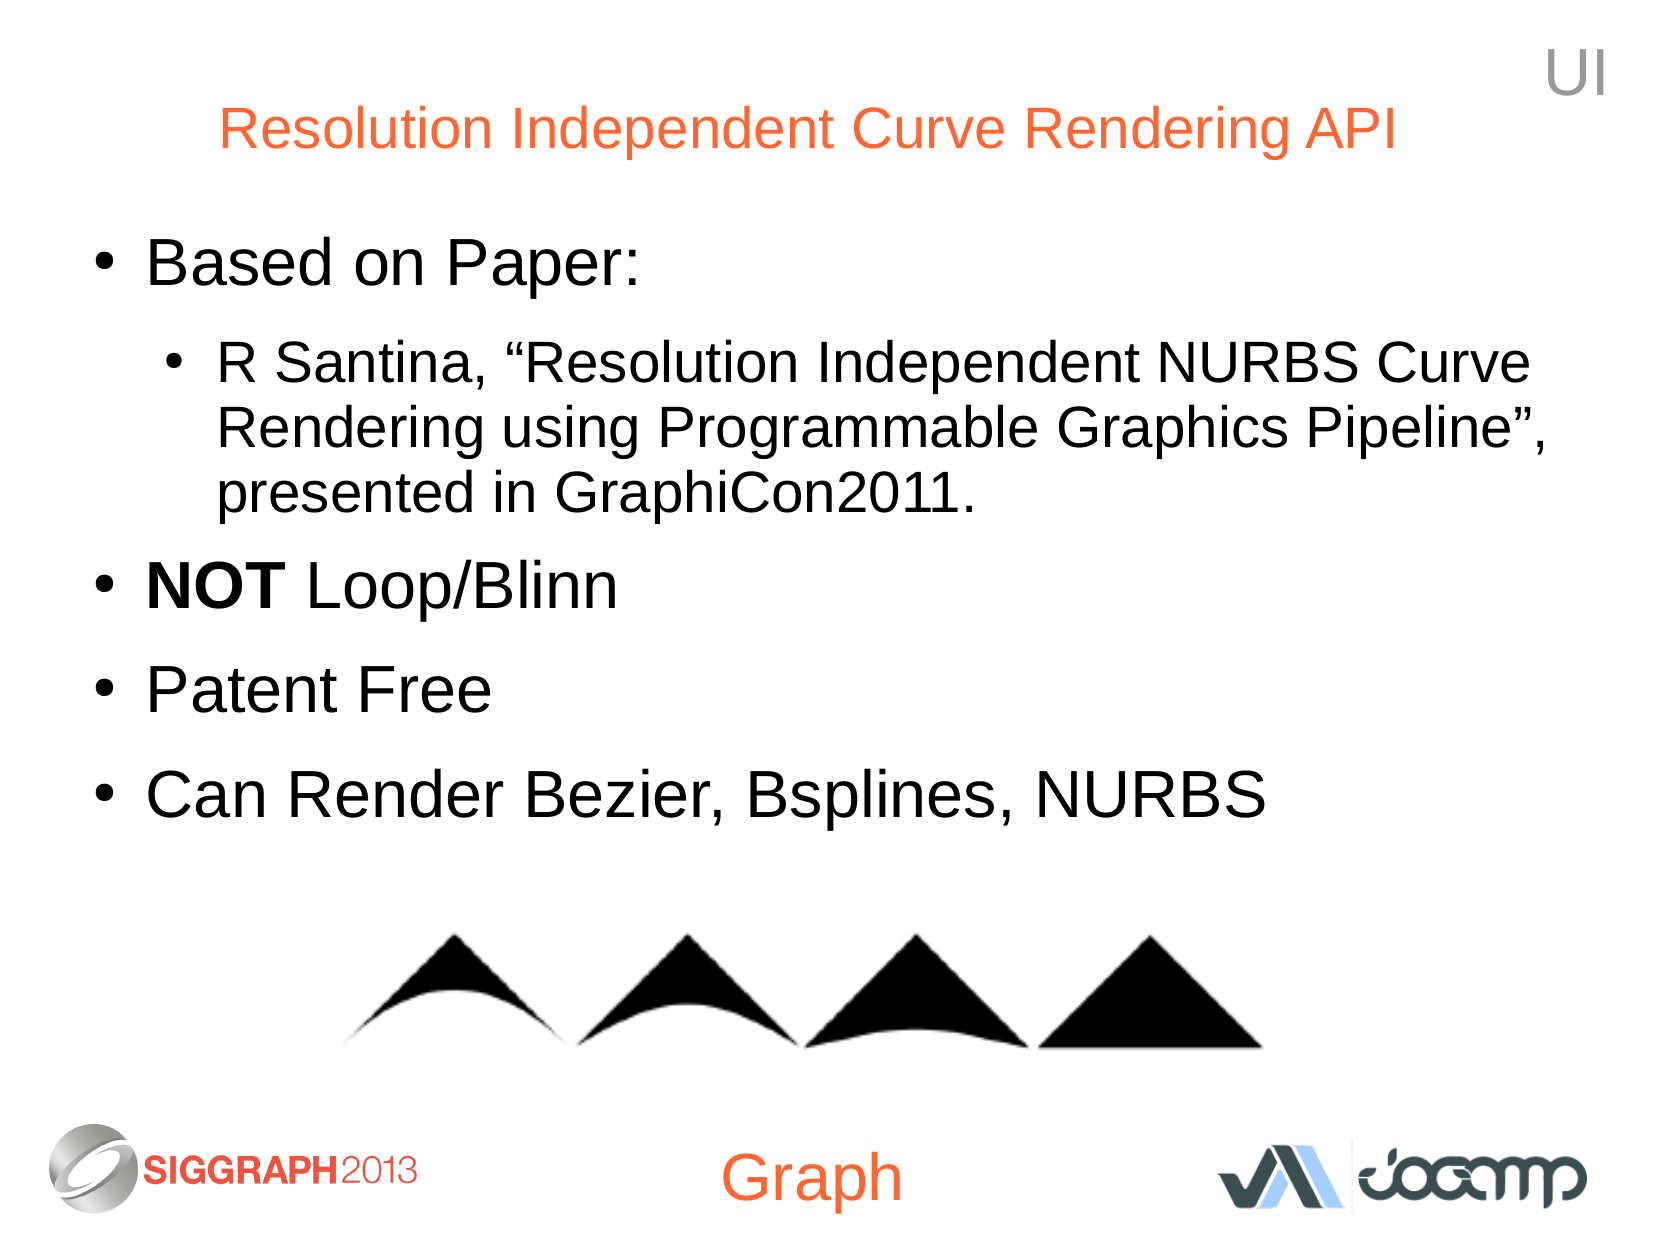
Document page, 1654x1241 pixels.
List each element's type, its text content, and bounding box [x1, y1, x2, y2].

list Based on Paper: R Santina, “Resolution Independent NURBS Curve Rendering using Programmable Graphics Pipeline”, presented in GraphiCon2011. NOT Loop/Blinn Patent Free Can Render Bezier, Bsplines, NURBS [75, 225, 1571, 1044]
text_box Graph [720, 1140, 936, 1216]
picture [225, 879, 1369, 1088]
title Resolution Independent Curve Rendering API [68, 56, 1576, 181]
picture [1215, 1139, 1587, 1215]
text_box UI [1529, 27, 1642, 132]
picture [45, 1122, 421, 1215]
